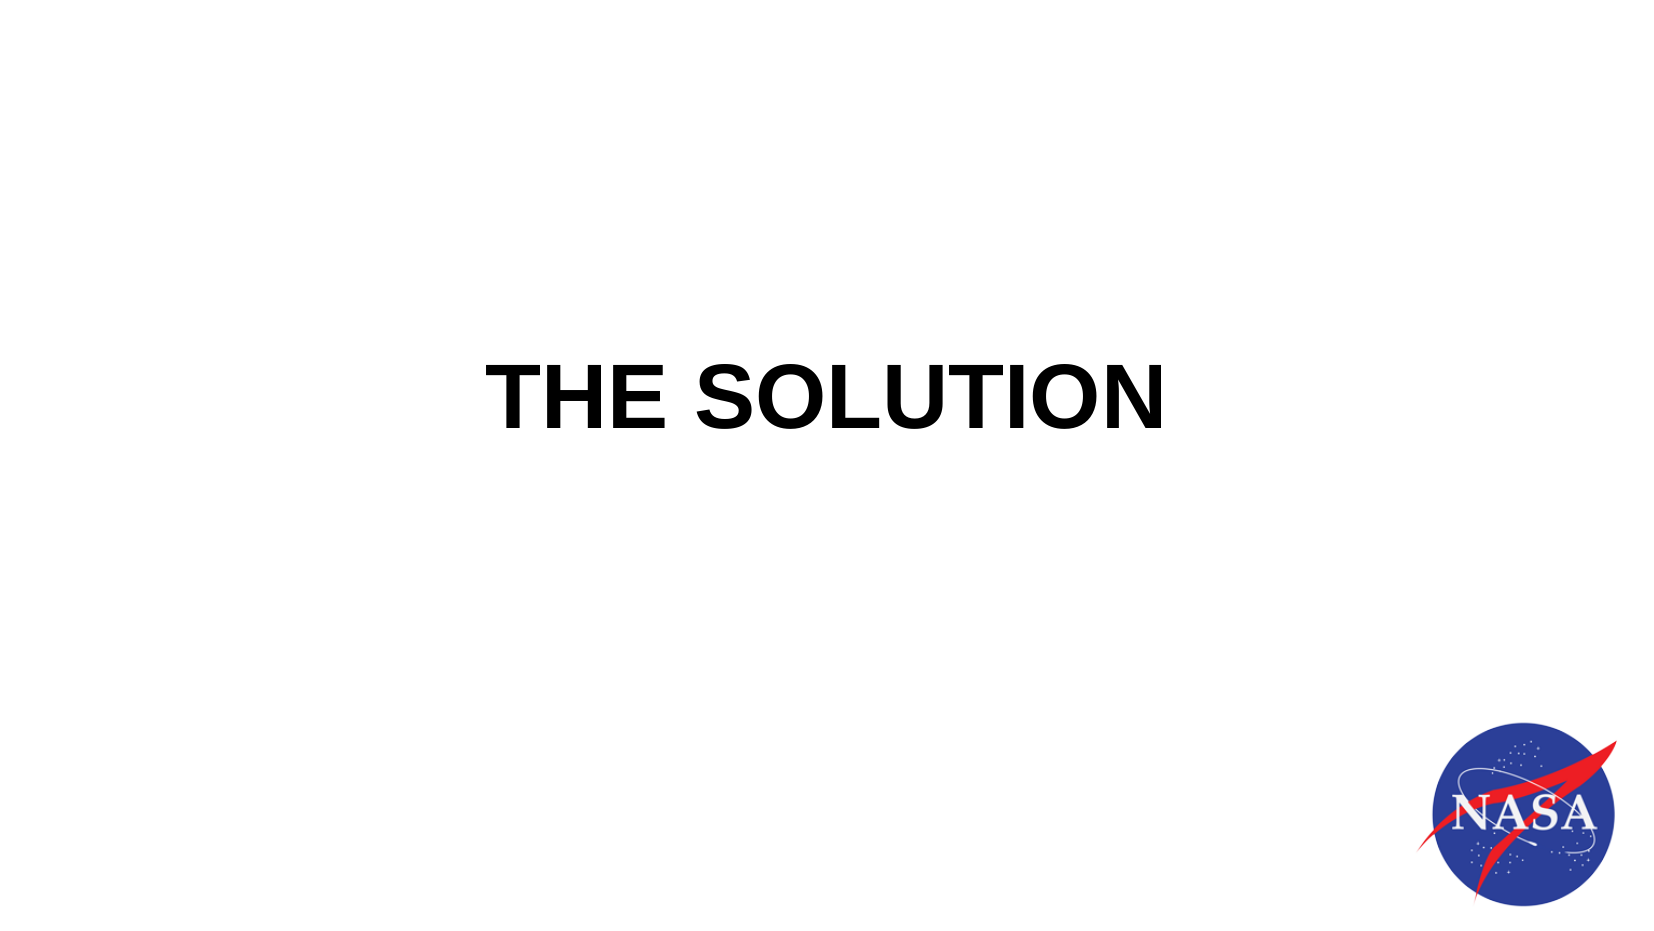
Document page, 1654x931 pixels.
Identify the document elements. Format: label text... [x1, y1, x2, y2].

subtitle THE SOLUTION [82, 37, 1571, 757]
picture [1410, 717, 1643, 912]
